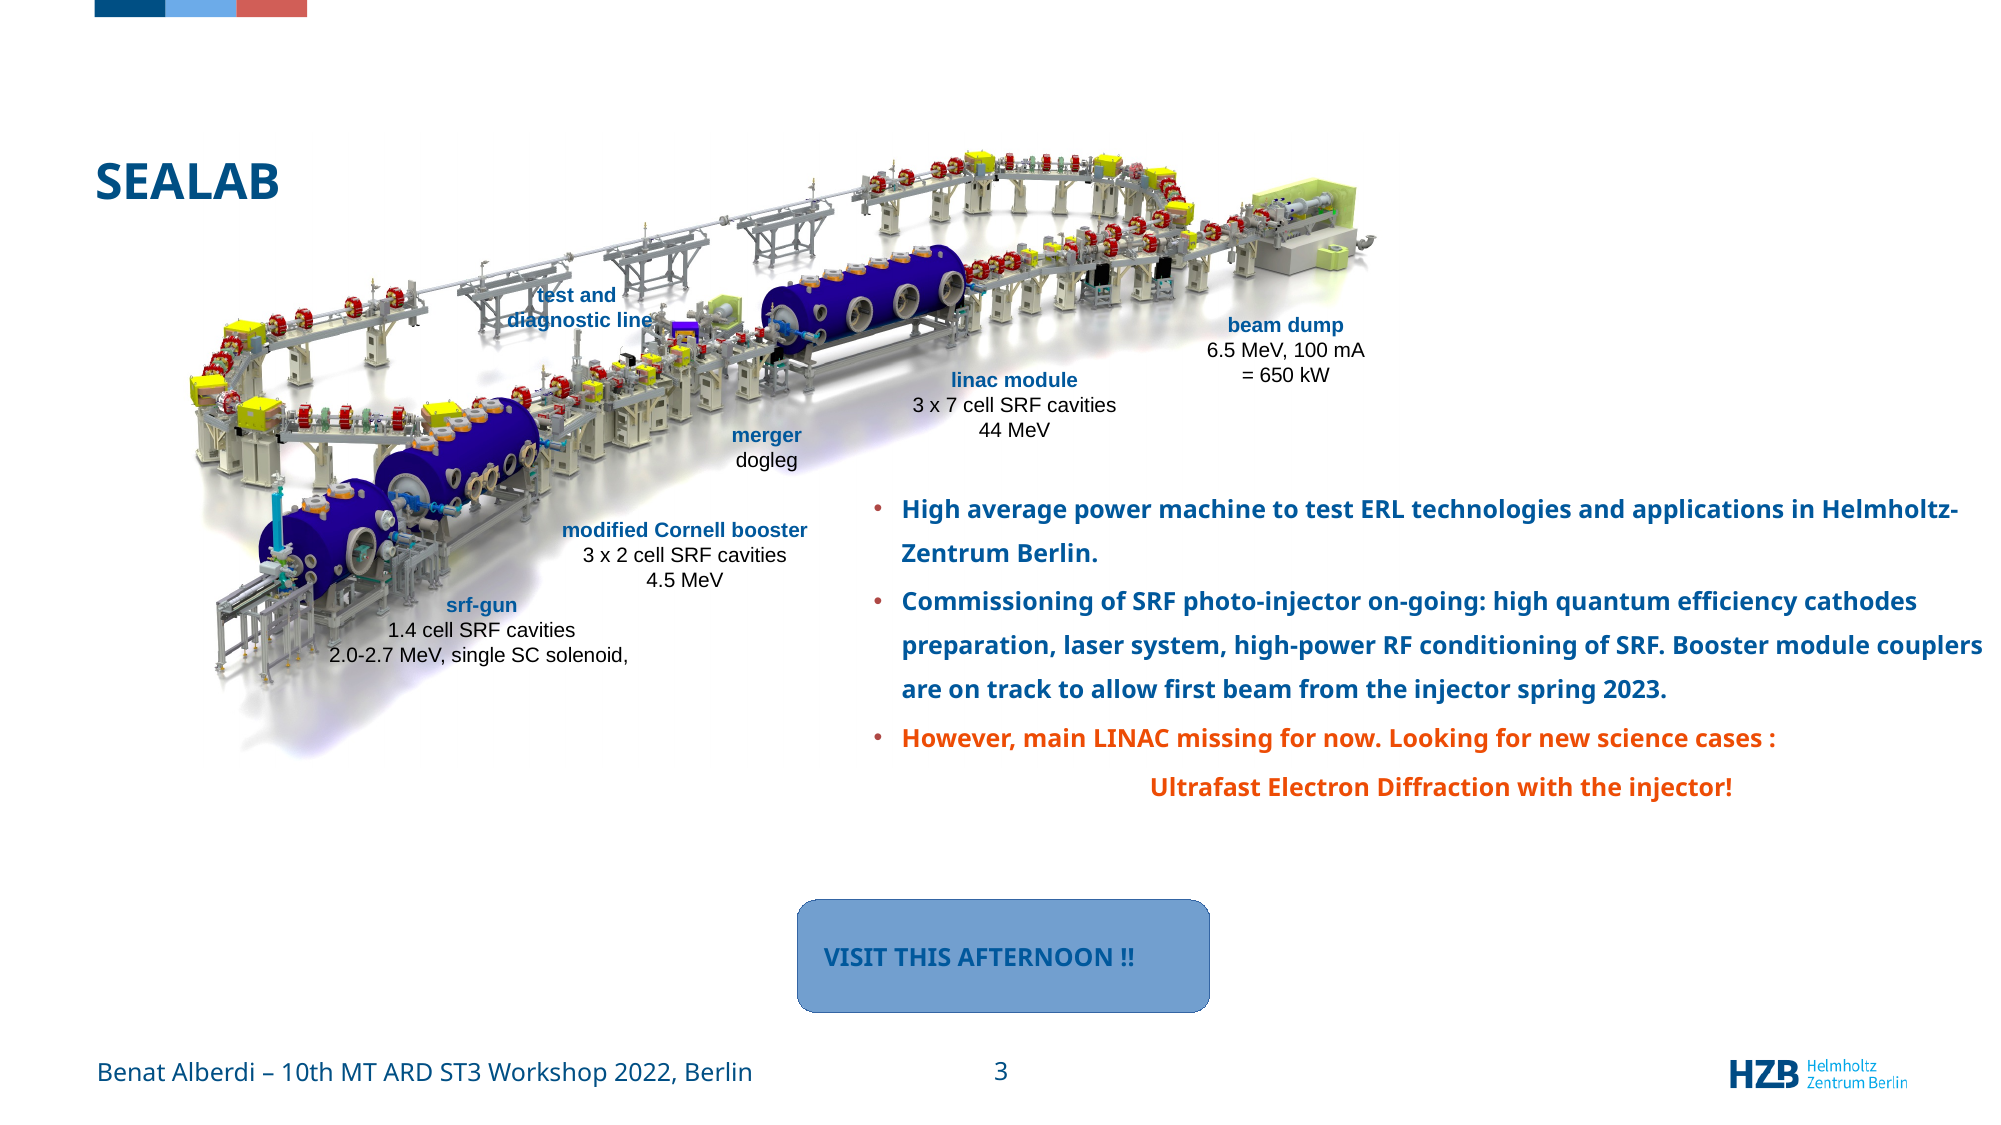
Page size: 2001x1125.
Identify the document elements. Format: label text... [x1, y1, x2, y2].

text_box linac module 3 x 7 cell SRF cavities 44 MeV [863, 359, 1166, 449]
title SEALAB [94, 137, 1001, 211]
text_box [797, 899, 1210, 1011]
text_box merger dogleg [684, 414, 849, 480]
text_box beam dump 6.5 MeV, 100 mA = 650 kW [1165, 304, 1407, 395]
picture [167, 132, 1400, 768]
text_box VISIT THIS AFTERNOON !! [808, 919, 1976, 1125]
text_box High average power machine to test ERL technologies and applications in Helmholtz-Zentrum Berlin. Commissioning of SRF photo-injector on-going: high quantum efficiency cathodes preparation, laser system, high-power RF conditioning of SRF. Booster module couplers are on track to allow first beam from the injector spring 2023. However, main LINAC missing for now. Looking for new science cases : Ultrafast Electron Diffraction with the injector! [858, 472, 2000, 698]
text_box test and diagnostic line [492, 274, 668, 340]
text_box srf-gun 1.4 cell SRF cavities 2.0-2.7 MeV, single SC solenoid, [281, 584, 683, 675]
text_box modified Cornell booster 3 x 2 cell SRF cavities 4.5 MeV [484, 509, 858, 599]
